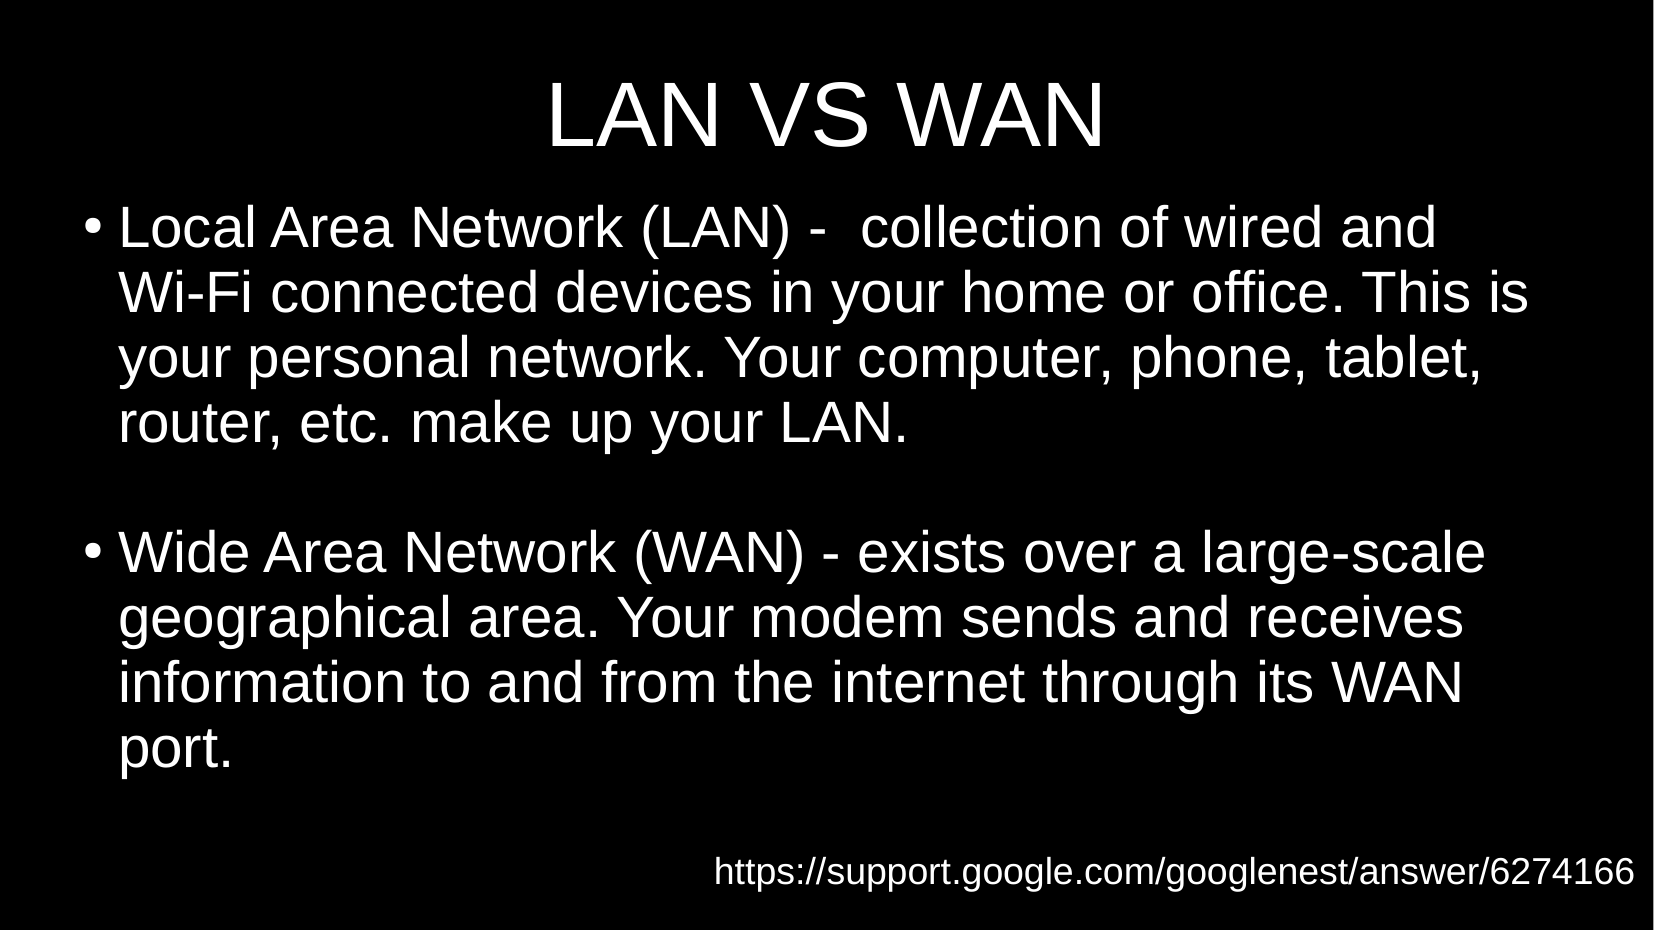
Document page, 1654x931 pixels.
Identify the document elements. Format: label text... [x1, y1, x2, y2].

text_box https://support.google.com/googlenest/answer/6274166 [699, 843, 1651, 901]
subtitle Local Area Network (LAN) - collection of wired and Wi-Fi connected devices in your home or office. This is your personal network. Your computer, phone, tablet, router, etc. make up your LAN. Wide Area Network (WAN) - exists over a large-scale geographical area. Your modem sends and receives information to and from the internet through its WAN port. [82, 194, 1571, 780]
title LAN VS WAN [82, 37, 1571, 193]
